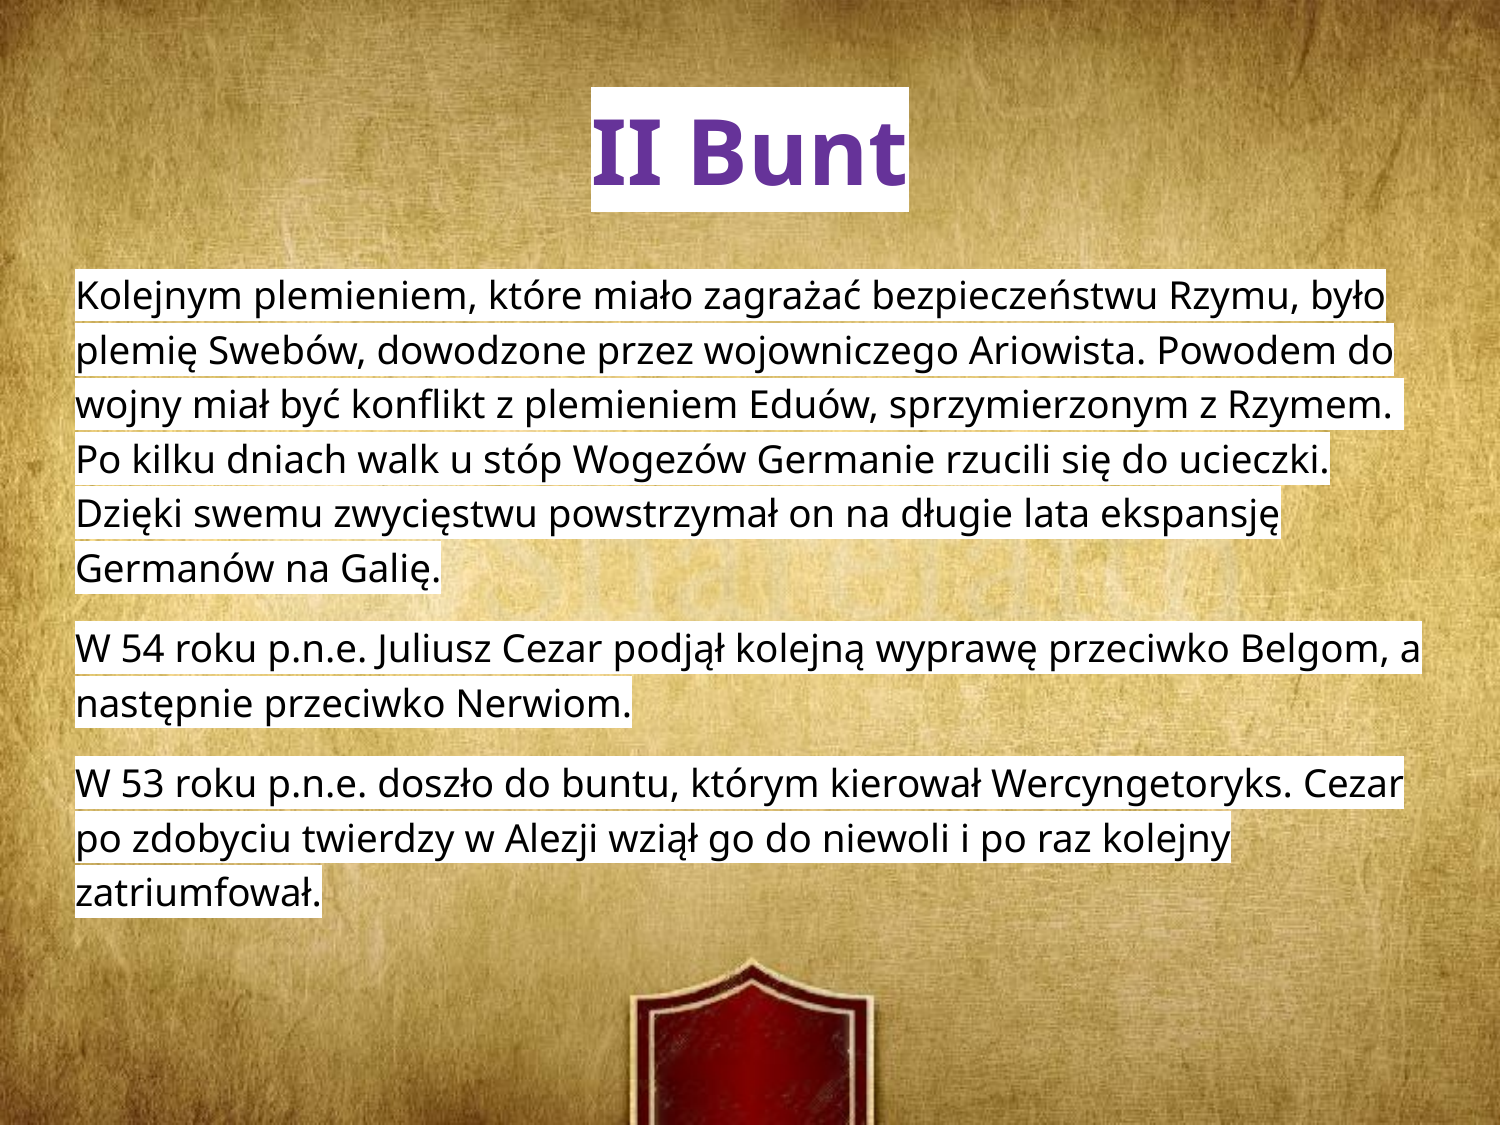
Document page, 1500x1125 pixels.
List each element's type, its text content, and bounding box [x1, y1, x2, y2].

picture [0, 0, 1500, 1125]
list Kolejnym plemieniem, które miało zagrażać bezpieczeństwu Rzymu, było plemię Swebów, dowodzone przez wojowniczego Ariowista. Powodem do wojny miał być konflikt z plemieniem Eduów, sprzymierzonym z Rzymem. Po kilku dniach walk u stóp Wogezów Germanie rzucili się do ucieczki. Dzięki swemu zwycięstwu powstrzymał on na długie lata ekspansję Germanów na Galię. W 54 roku p.n.e. Juliusz Cezar podjął kolejną wyprawę przeciwko Belgom, a następnie przeciwko Nerwiom. W 53 roku p.n.e. doszło do buntu, którym kierował Wercyngetoryks. Cezar po zdobyciu twierdzy w Alezji wziął go do niewoli i po raz kolejny zatriumfował. [75, 263, 1426, 916]
title II Bunt [75, 44, 1426, 233]
